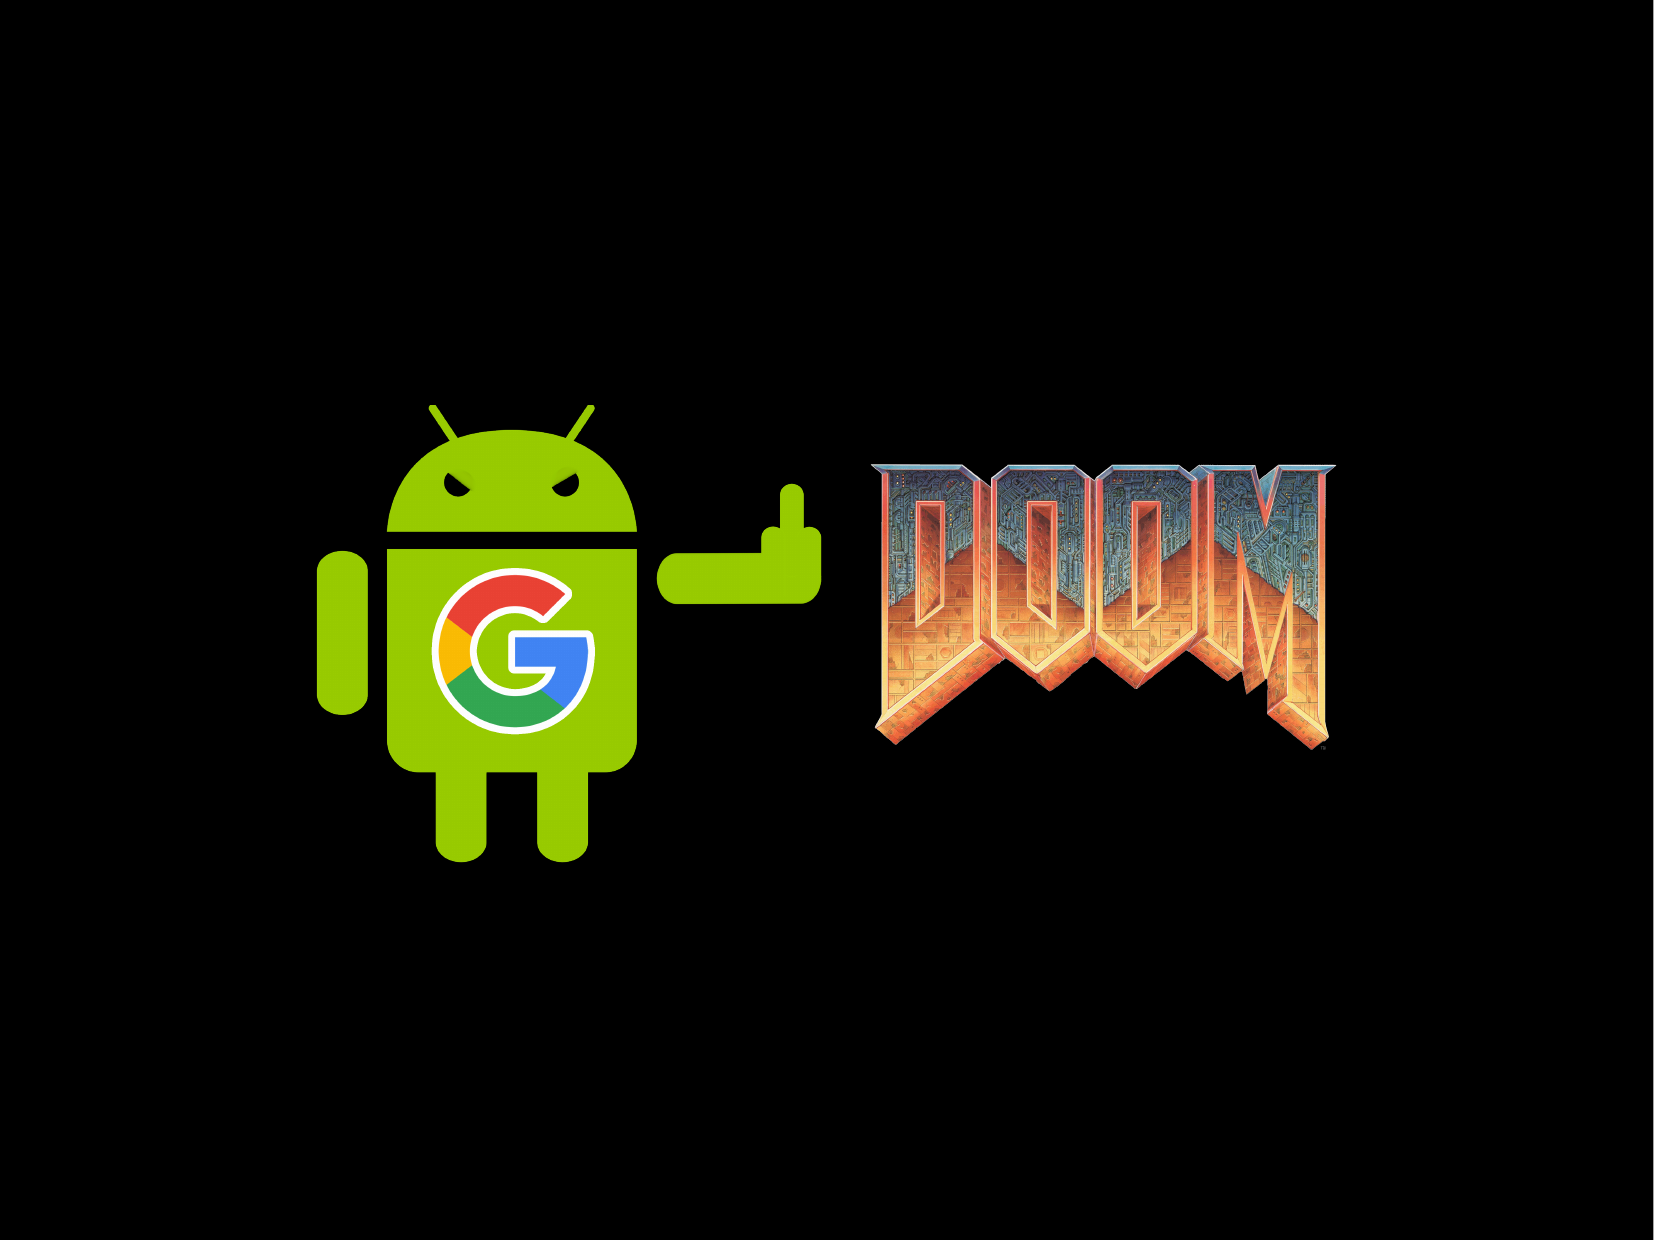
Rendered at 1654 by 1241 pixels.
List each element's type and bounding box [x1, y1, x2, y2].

picture [869, 464, 1337, 750]
picture [316, 405, 822, 863]
